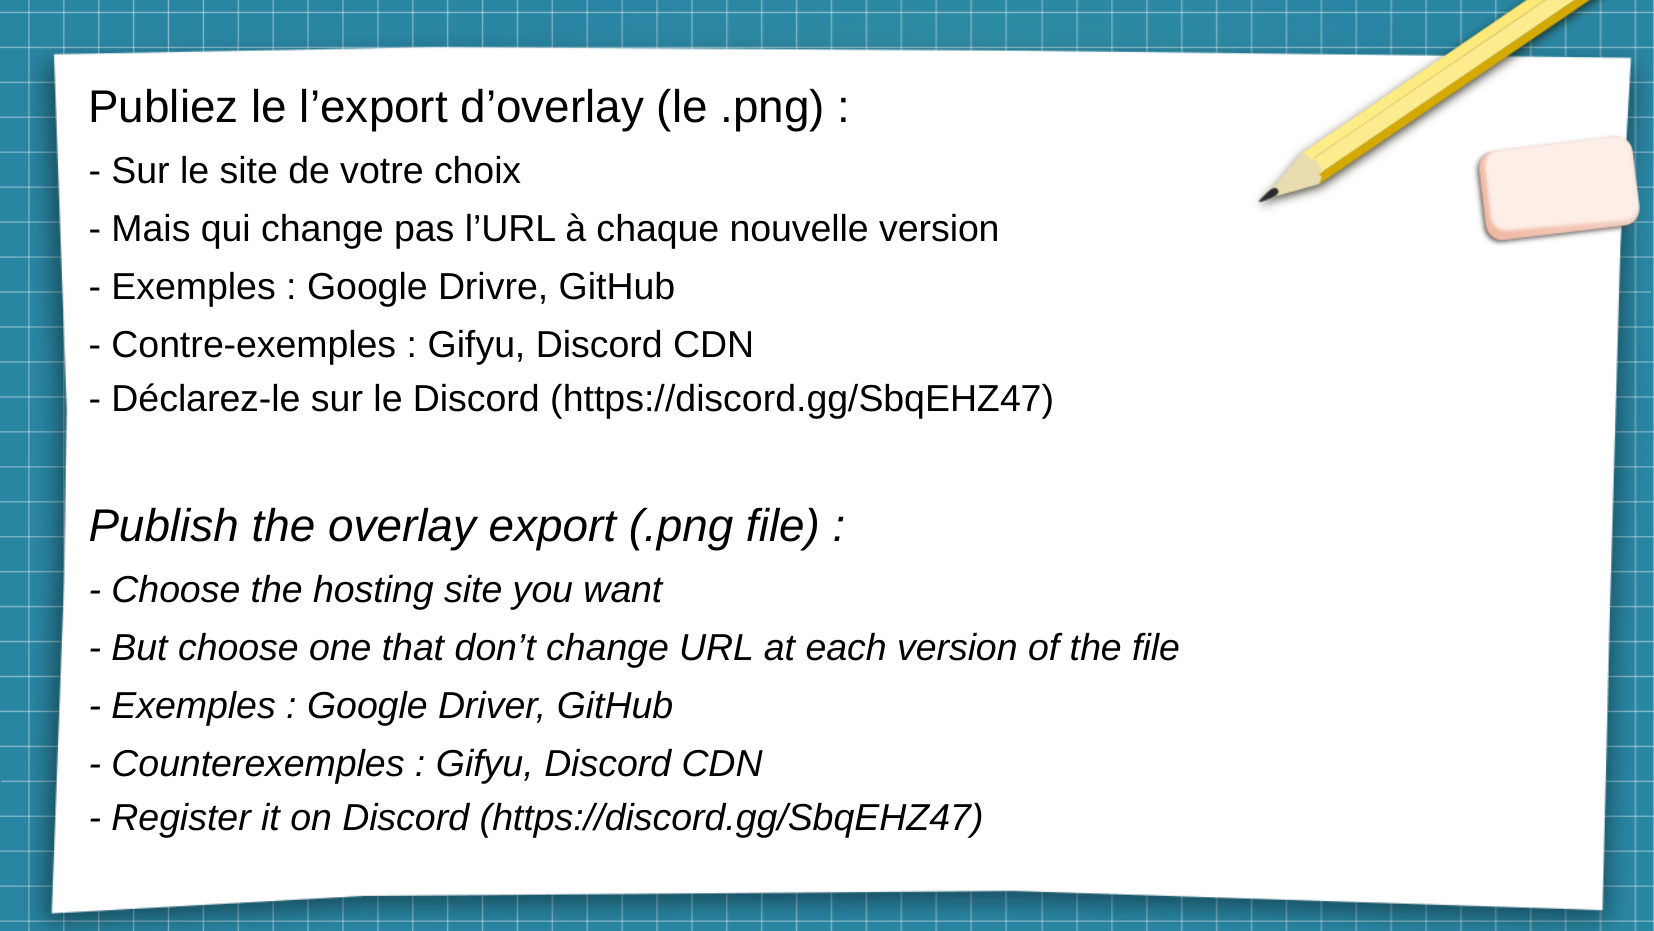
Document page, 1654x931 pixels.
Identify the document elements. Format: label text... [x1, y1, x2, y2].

list Publiez le l’export d’overlay (le .png) : - Sur le site de votre choix - Mais qui change pas l’URL à chaque nouvelle version - Exemples : Google Drivre, GitHub - Contre-exemples : Gifyu, Discord CDN - Déclarez-le sur le Discord (https://discord.gg/SbqEHZ47) Publish the overlay export (.png file) : - Choose the hosting site you want - But choose one that don’t change URL at each version of the file - Exemples : Google Driver, GitHub - Counterexemples : Gifyu, Discord CDN - Register it on Discord (https://discord.gg/SbqEHZ47) [88, 82, 1577, 872]
